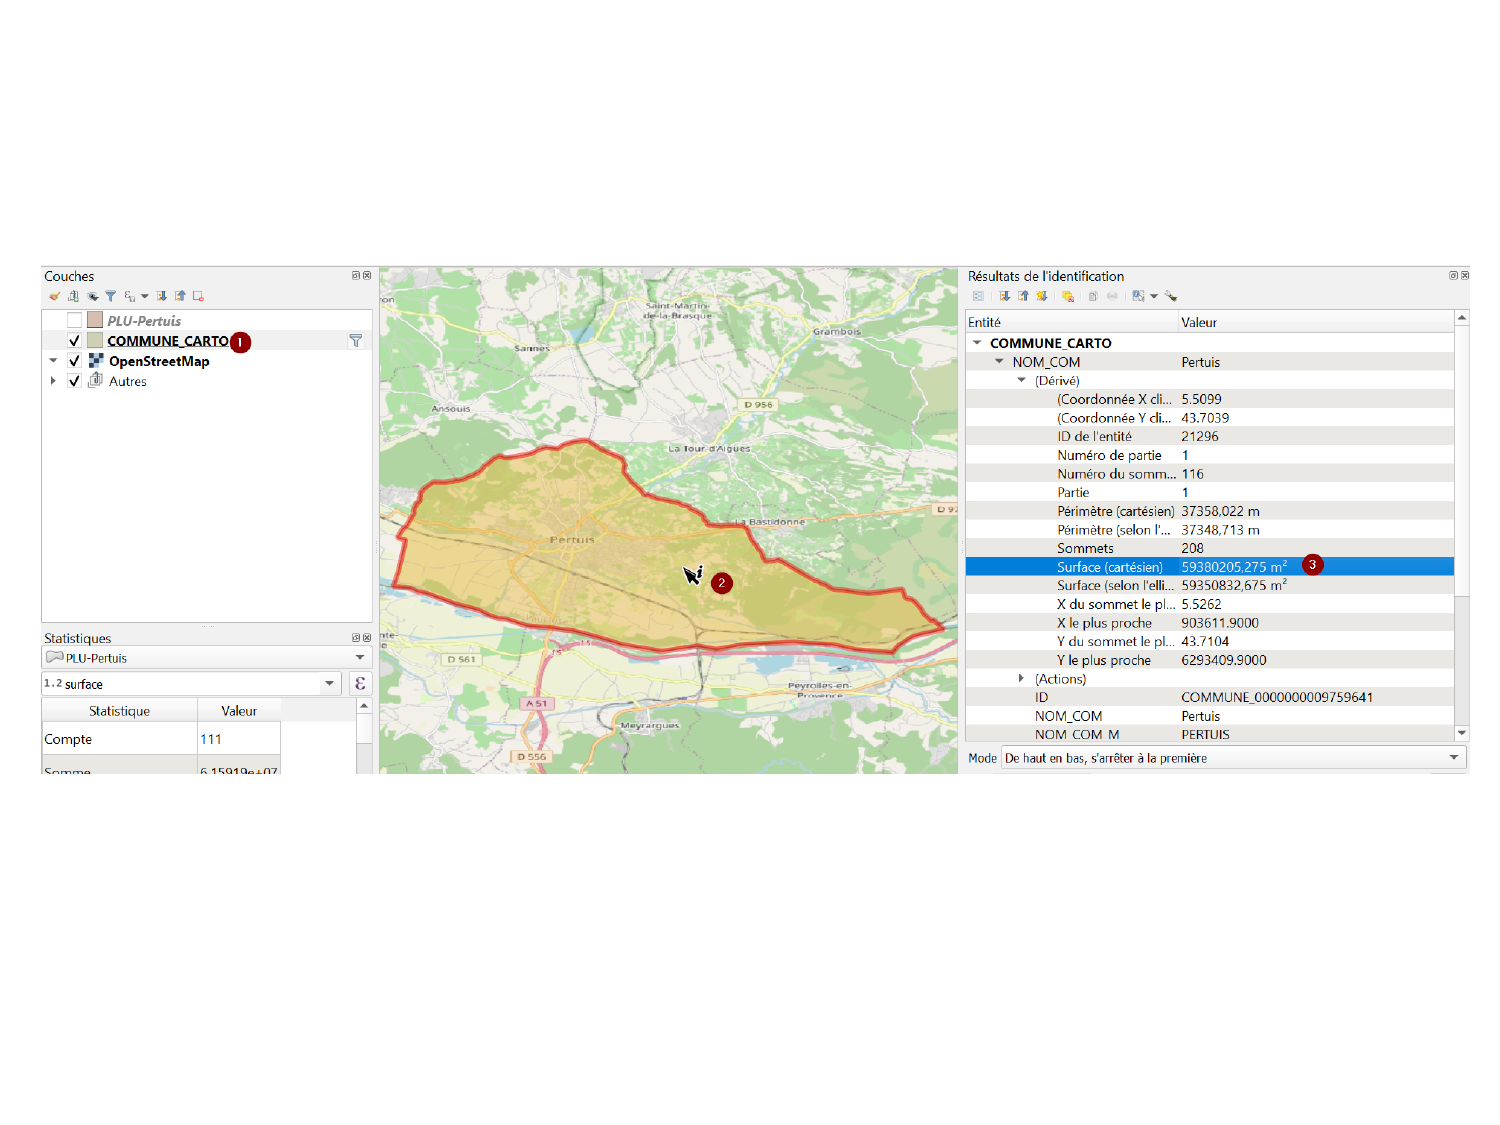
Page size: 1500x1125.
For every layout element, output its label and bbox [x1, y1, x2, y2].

picture [41, 265, 1470, 774]
